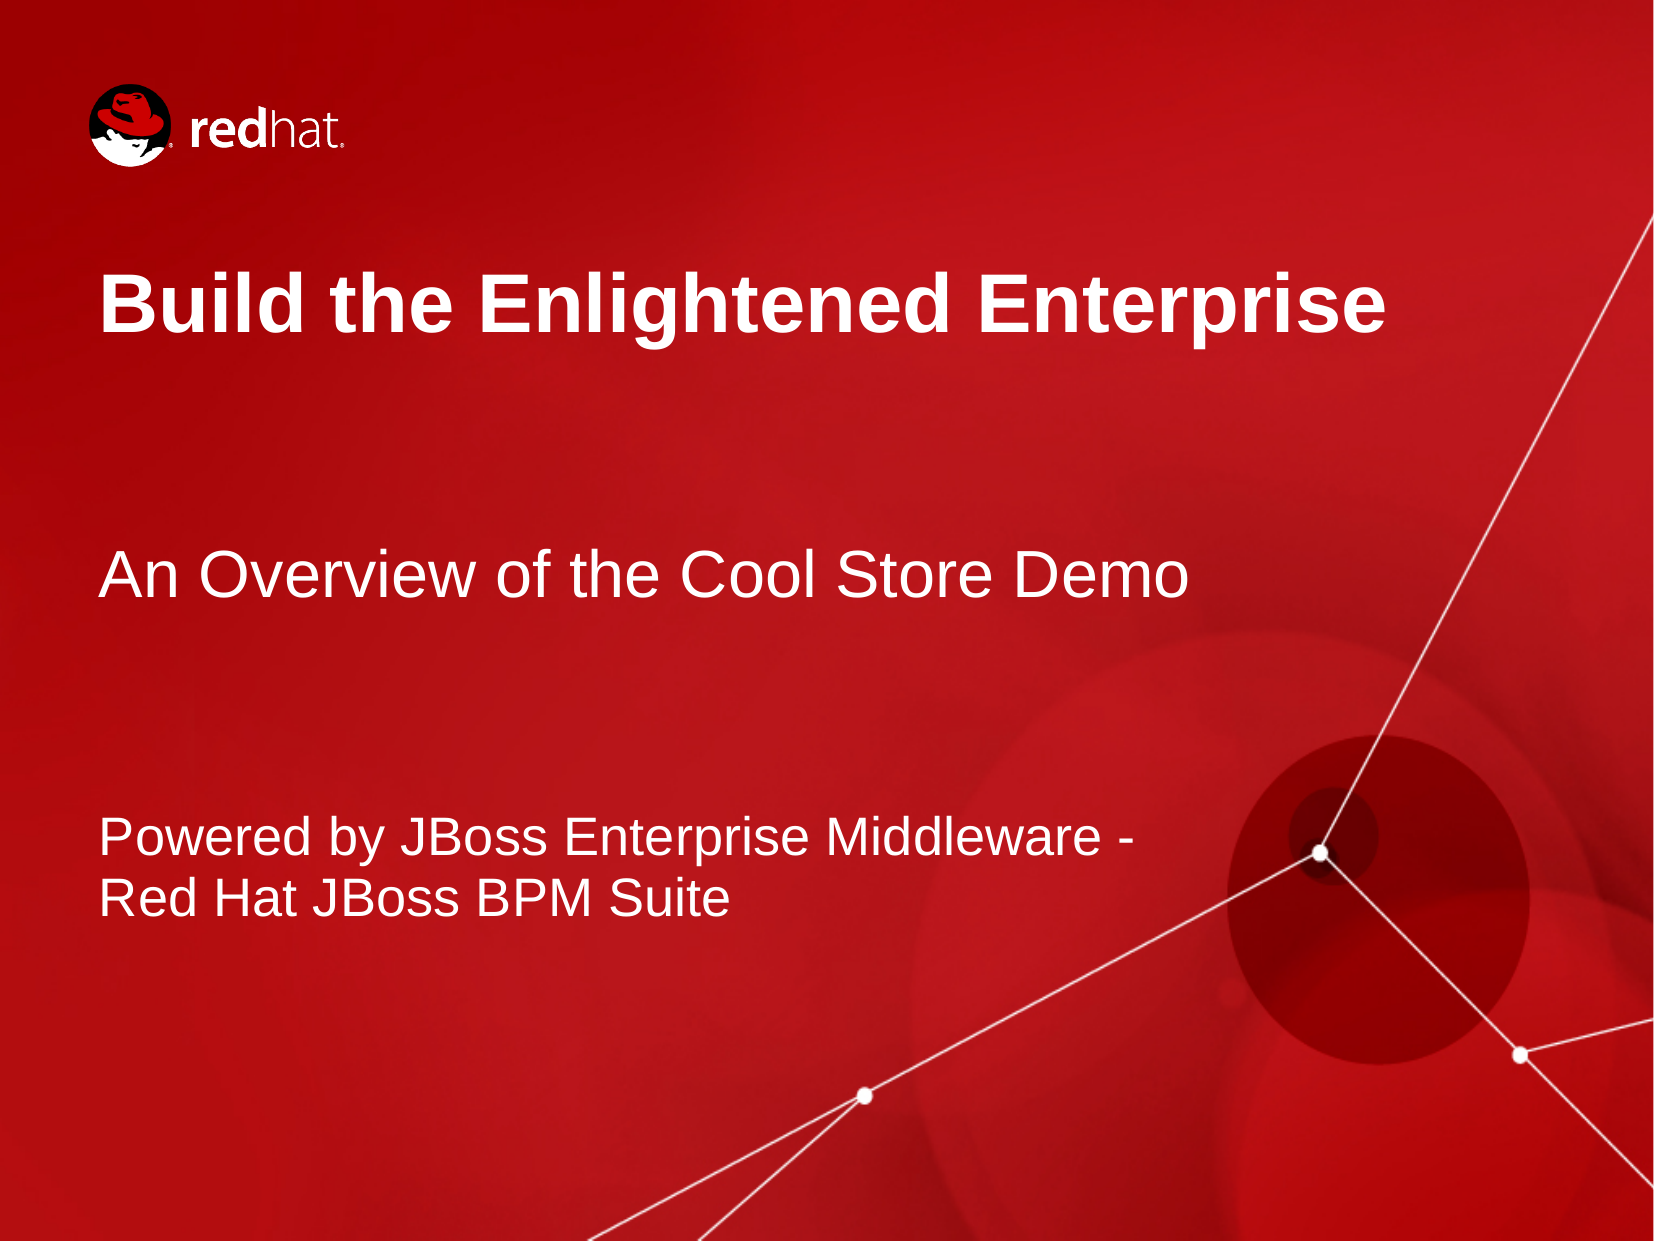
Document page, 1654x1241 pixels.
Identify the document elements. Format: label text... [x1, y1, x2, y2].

text_box Build the Enlightened Enterprise An Overview of the Cool Store Demo Powered by JBoss Enterprise Middleware - Red Hat JBoss BPM Suite [84, 250, 1535, 1050]
picture [0, 0, 1654, 1241]
